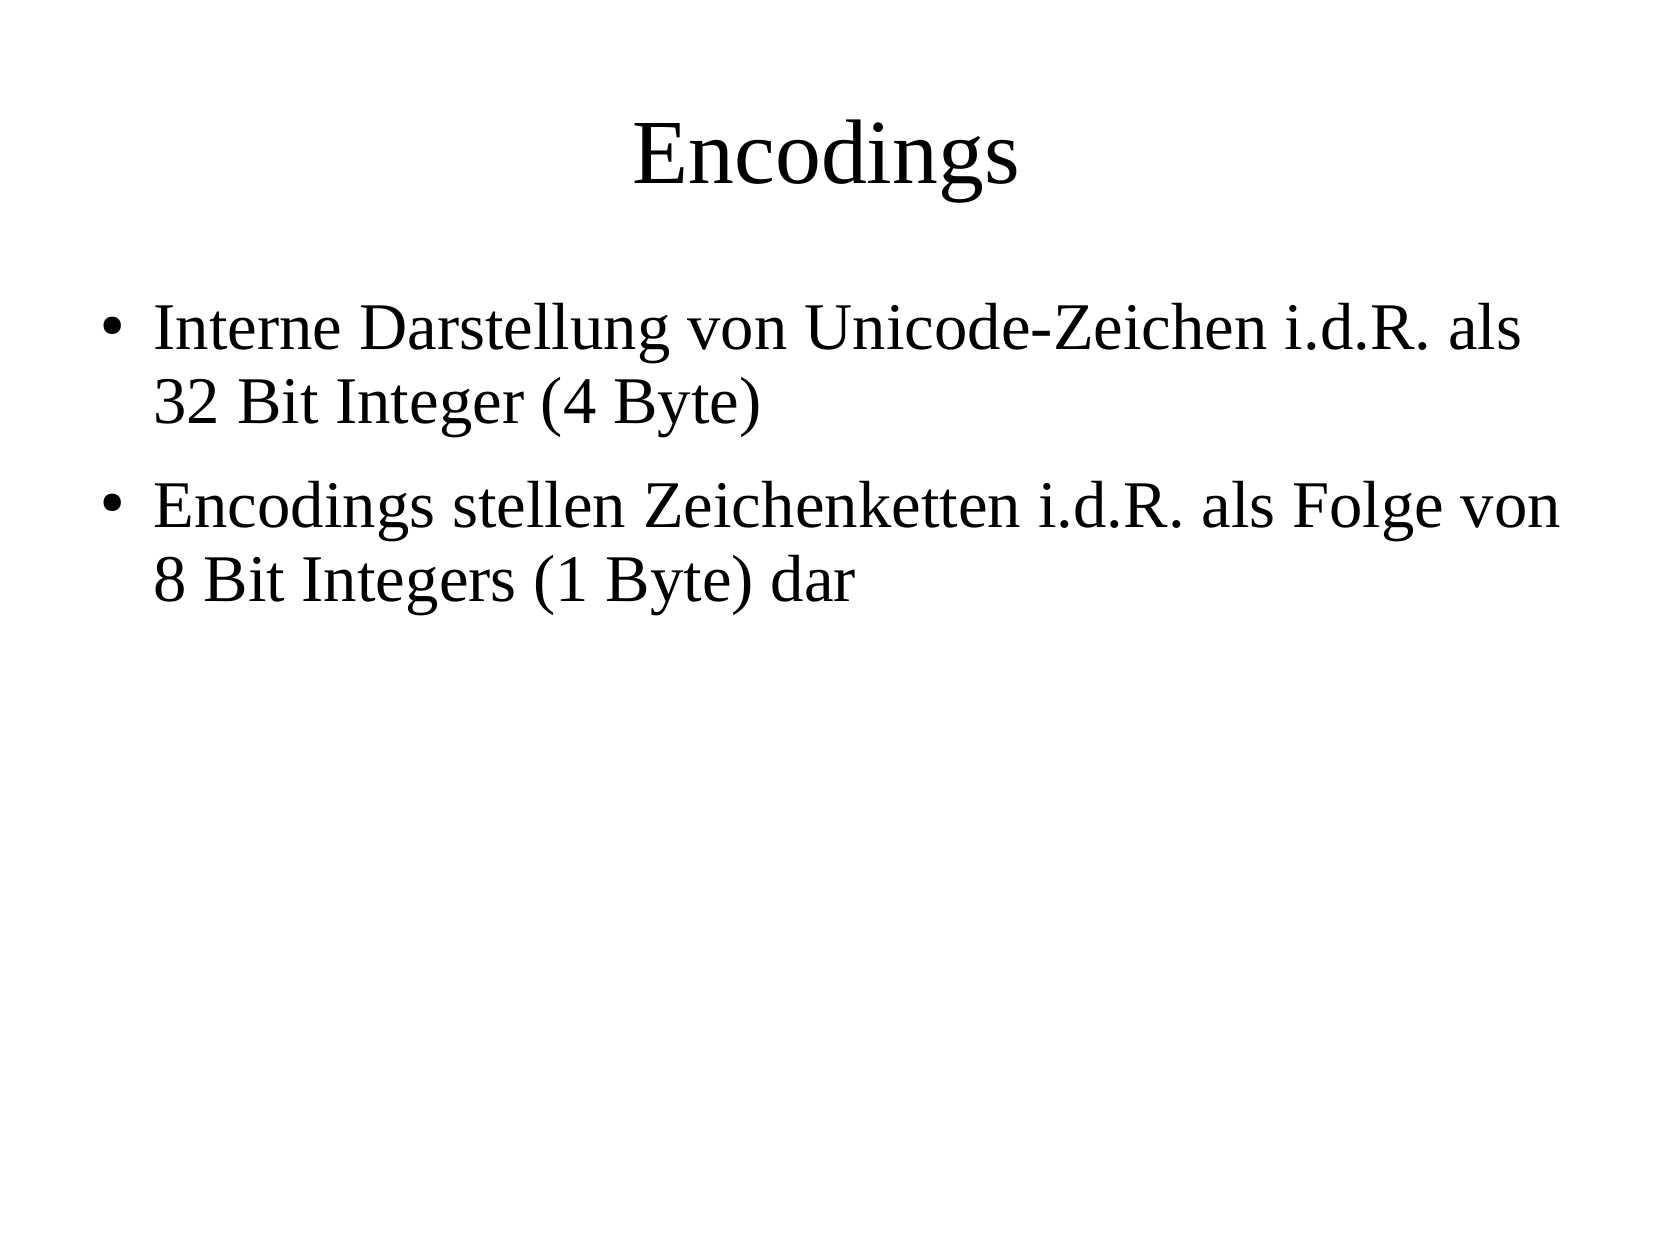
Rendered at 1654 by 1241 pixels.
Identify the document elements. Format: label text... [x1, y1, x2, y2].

title Encodings [82, 49, 1571, 257]
list Interne Darstellung von Unicode-Zeichen i.d.R. als 32 Bit Integer (4 Byte) Encodings stellen Zeichenketten i.d.R. als Folge von 8 Bit Integers (1 Byte) dar [82, 290, 1571, 634]
